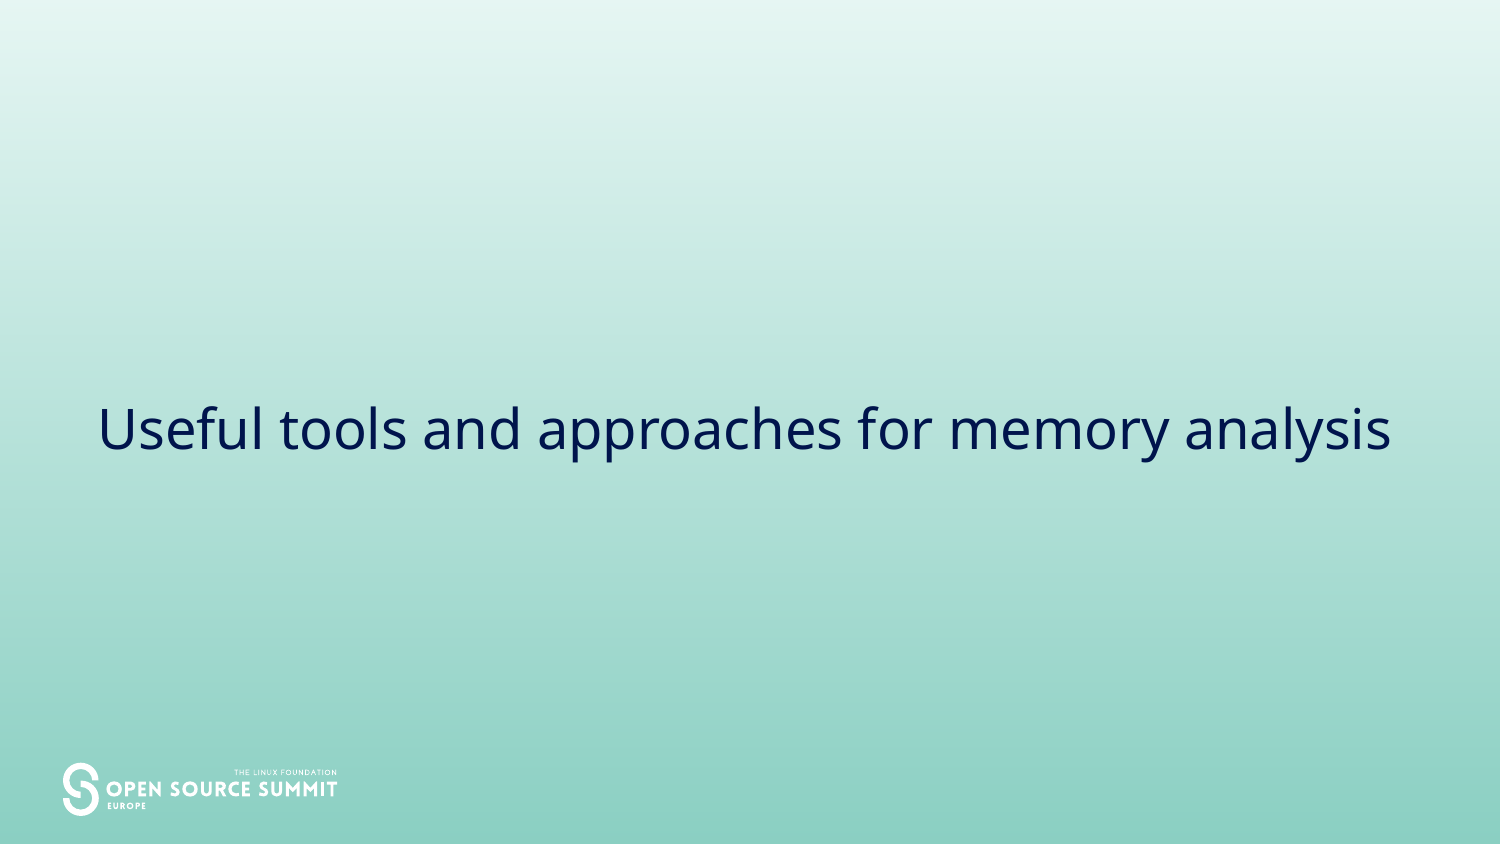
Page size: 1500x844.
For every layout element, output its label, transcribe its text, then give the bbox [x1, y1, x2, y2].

title Useful tools and approaches for memory analysis [82, 375, 1446, 552]
